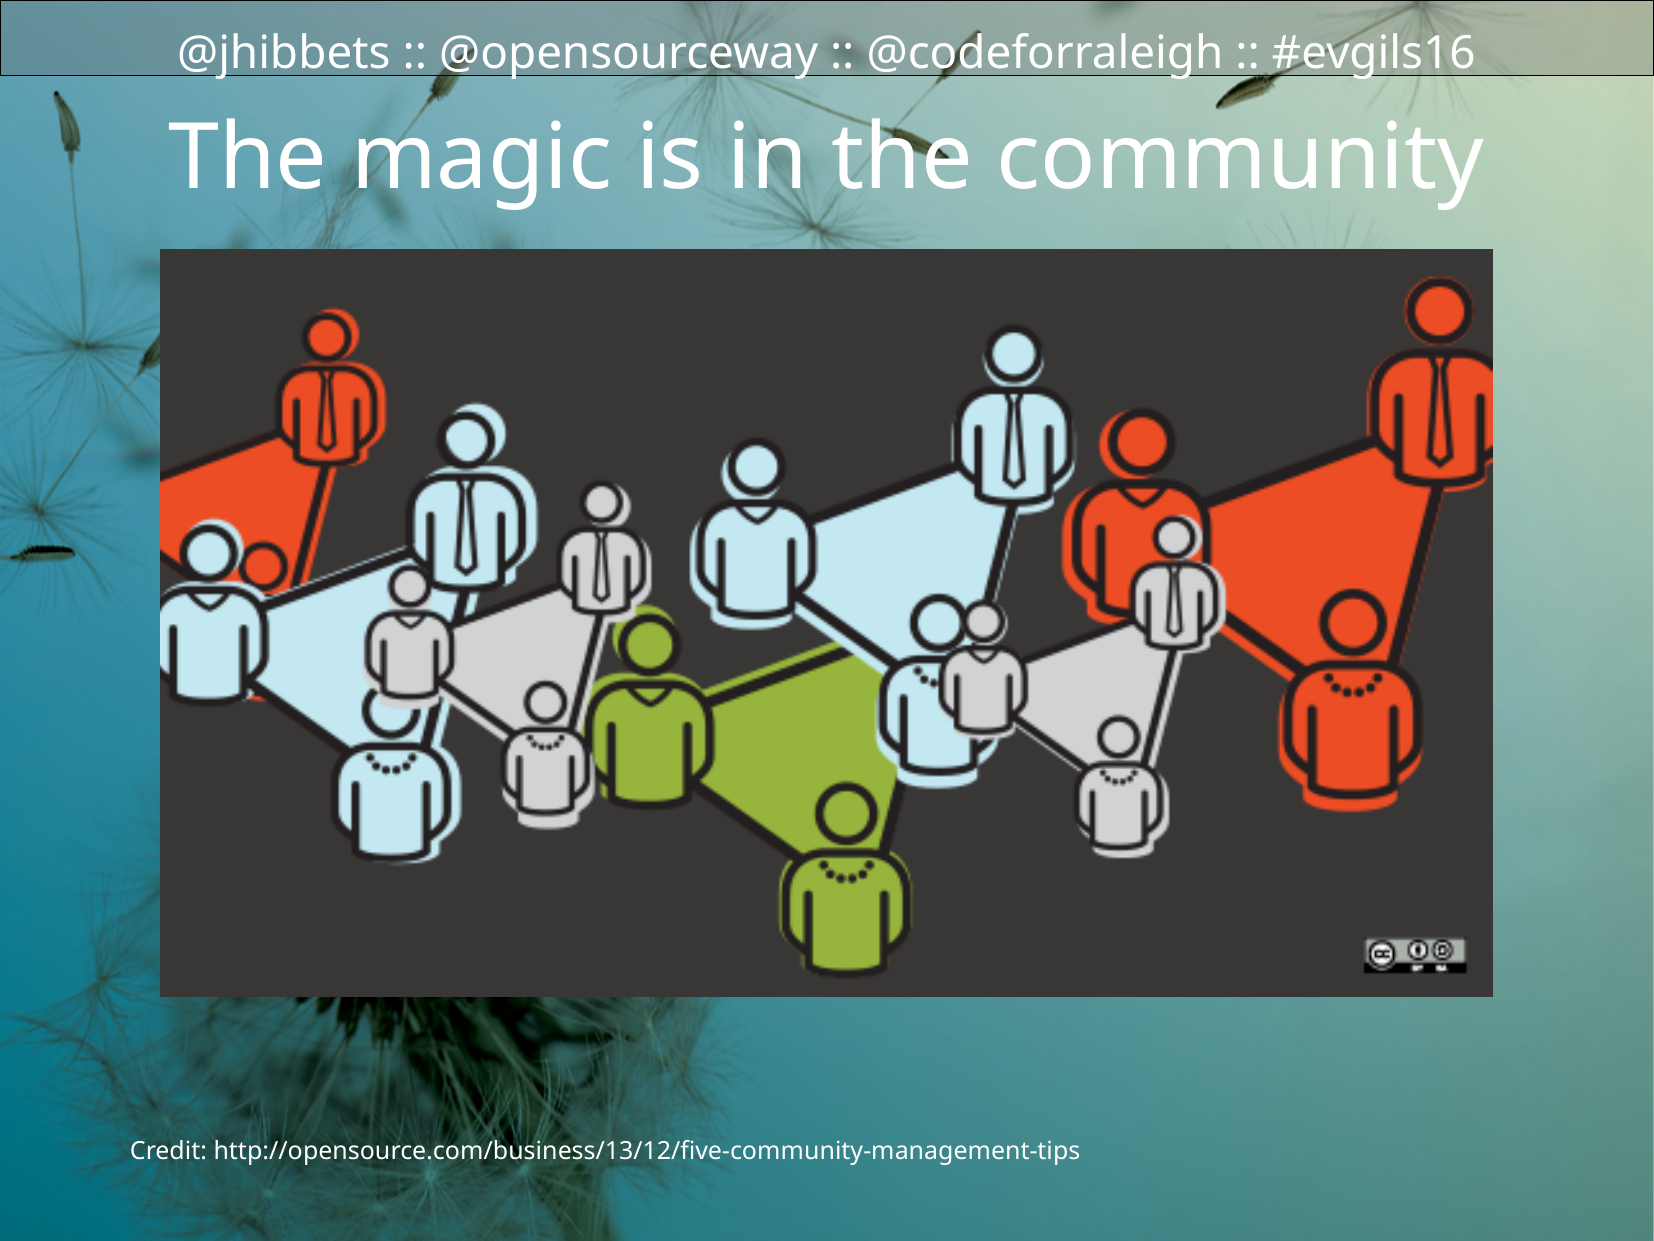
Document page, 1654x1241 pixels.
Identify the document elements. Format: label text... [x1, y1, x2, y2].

title The magic is in the community [82, 49, 1571, 257]
picture [0, 76, 1654, 1241]
text_box Credit: http://opensource.com/business/13/12/five-community-management-tips [115, 1125, 1089, 1165]
